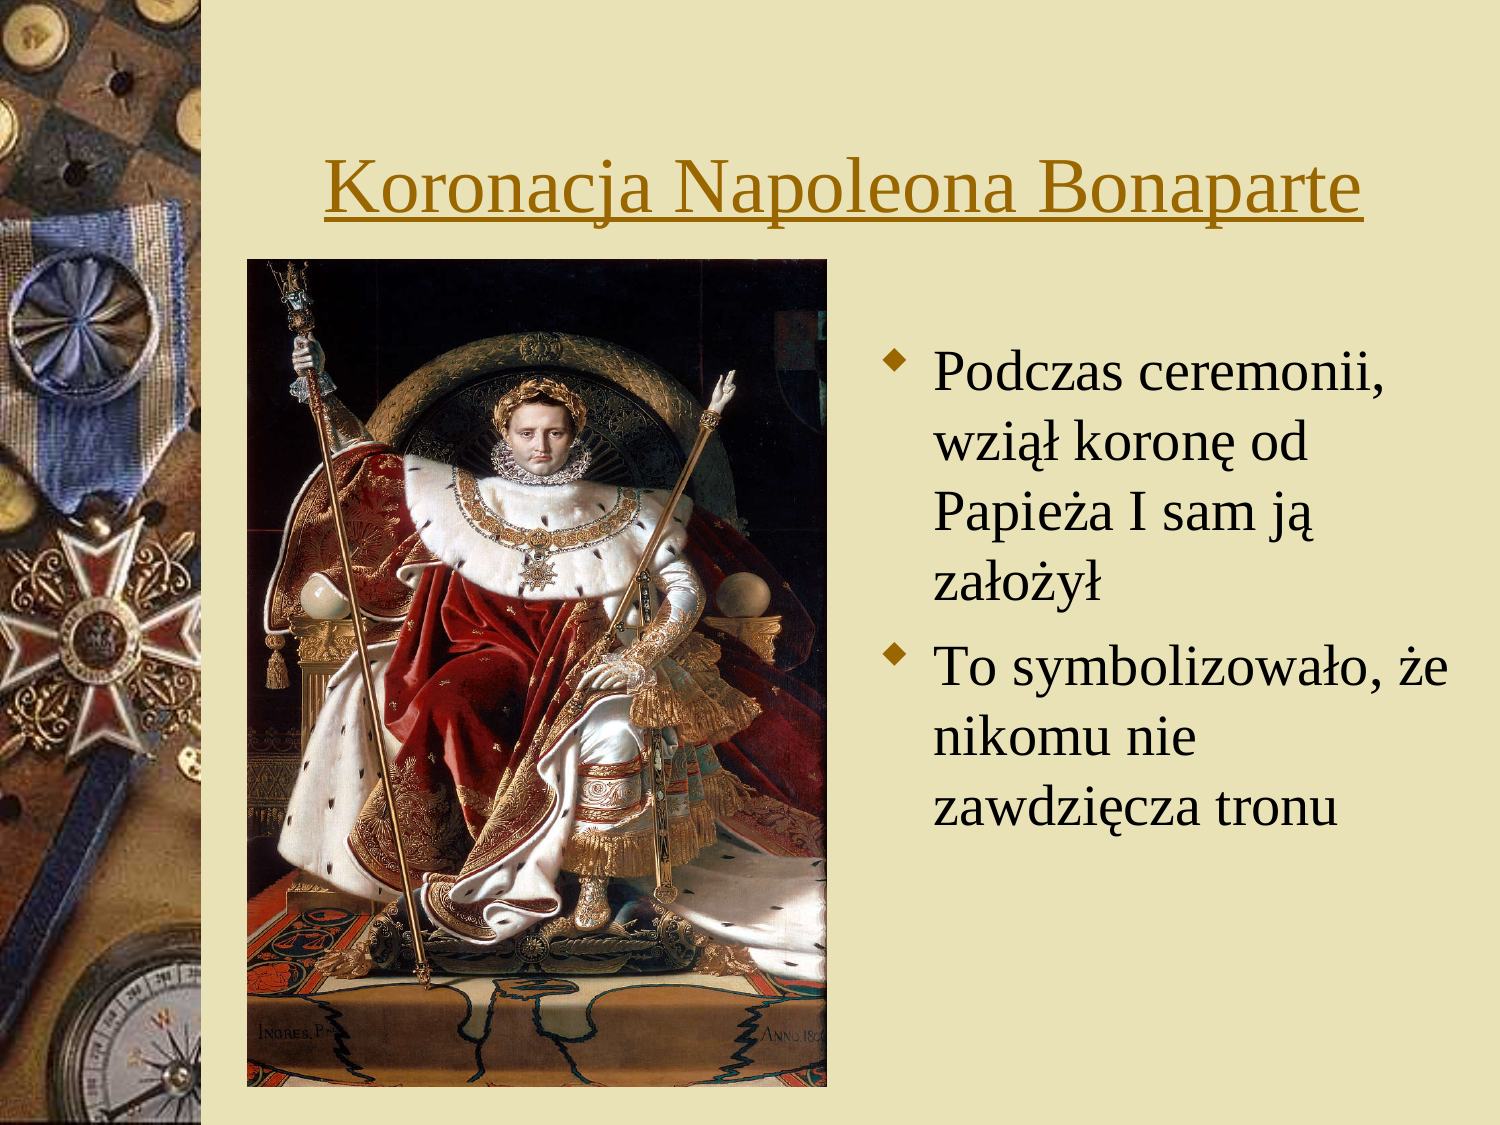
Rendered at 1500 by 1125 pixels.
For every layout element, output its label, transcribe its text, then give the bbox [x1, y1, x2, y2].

picture [0, 0, 201, 1125]
picture [247, 259, 827, 1087]
text_box Podczas ceremonii, wziął koronę od Papieża I sam ją założył To symbolizowało, że nikomu nie zawdzięcza tronu [862, 324, 1476, 1001]
text_box Koronacja Napoleona Bonaparte [224, 87, 1463, 276]
